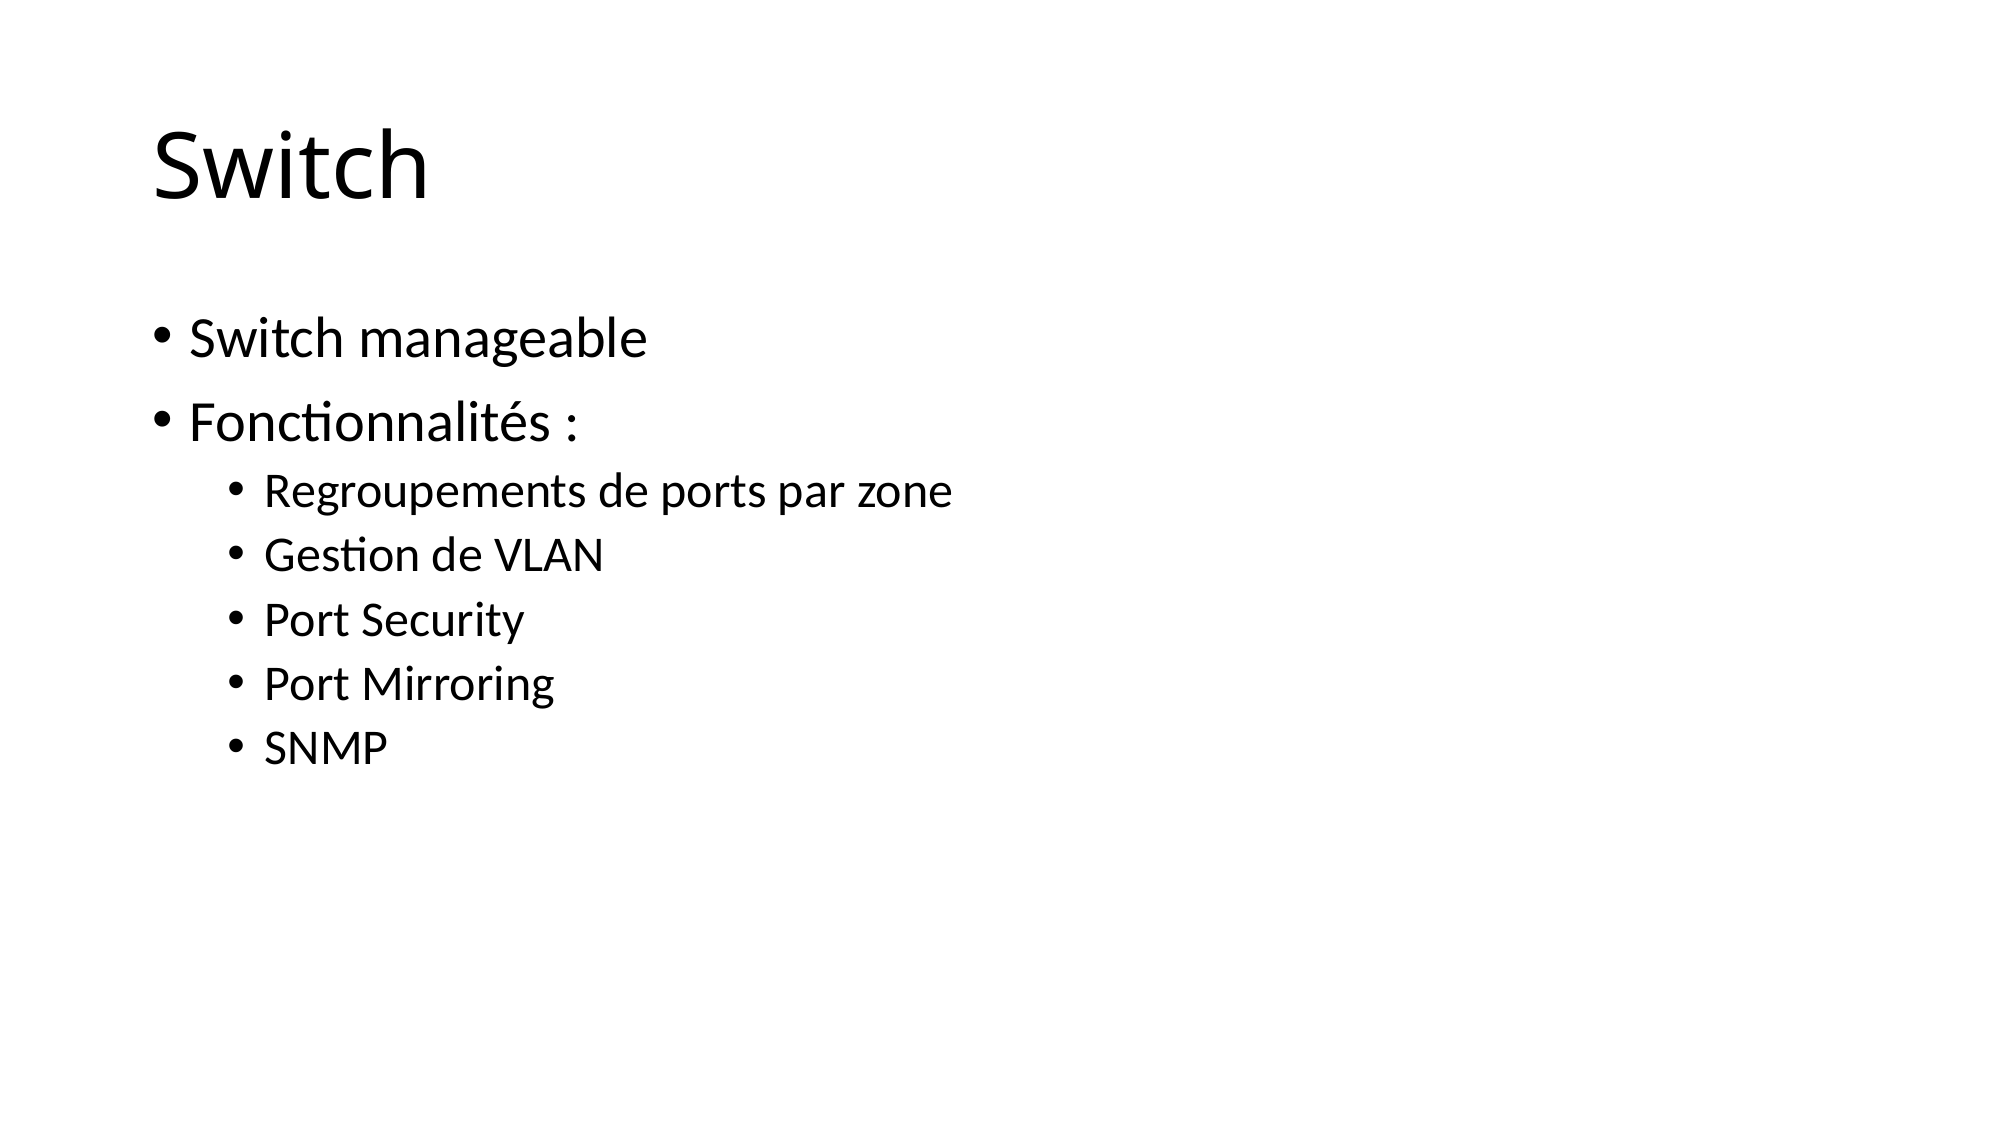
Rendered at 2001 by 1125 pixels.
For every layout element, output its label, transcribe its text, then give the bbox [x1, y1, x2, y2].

list Switch manageable Fonctionnalités : Regroupements de ports par zone Gestion de VLAN Port Security Port Mirroring SNMP [137, 299, 1863, 1014]
title Switch [137, 59, 1863, 278]
